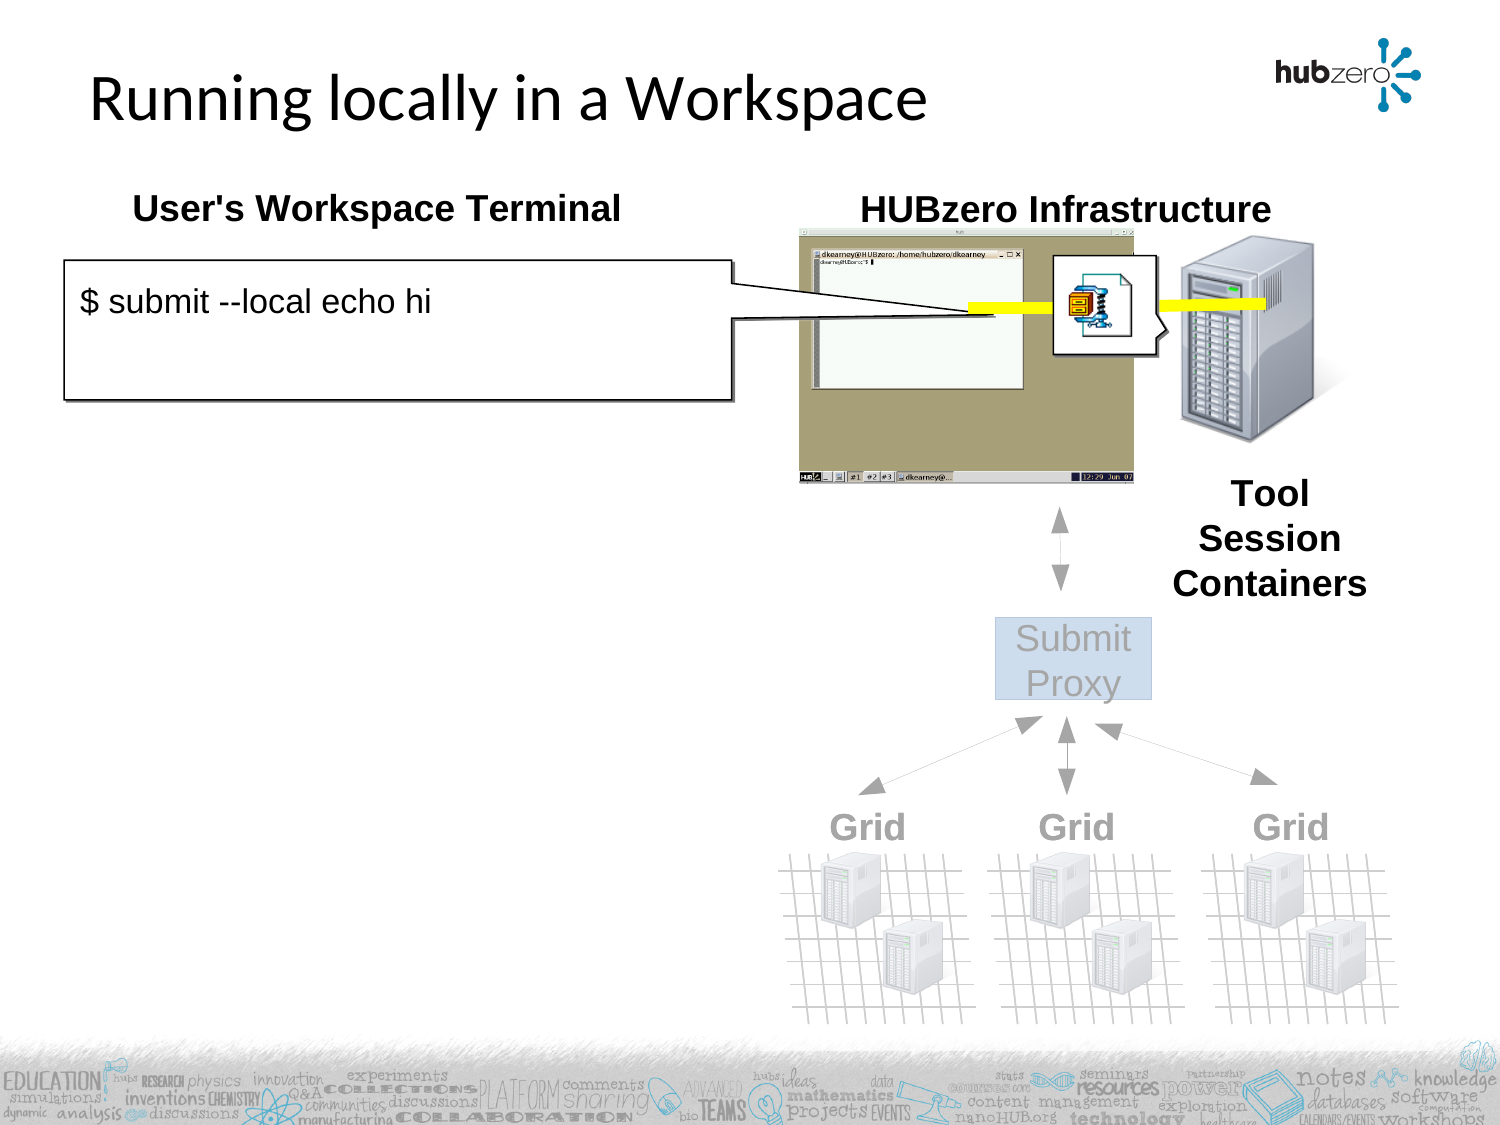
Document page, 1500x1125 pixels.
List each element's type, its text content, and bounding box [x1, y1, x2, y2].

text_box [1053, 255, 1167, 355]
text_box Tool Session Containers [1157, 461, 1395, 612]
picture [1156, 228, 1367, 451]
picture [799, 228, 1134, 311]
title Running locally in a Workspace [75, 44, 1425, 144]
picture [1272, 35, 1424, 44]
picture [1061, 266, 1139, 345]
picture [0, 1034, 1500, 1125]
text_box HUBzero Infrastructure [845, 177, 1288, 238]
picture [799, 314, 1134, 484]
text_box [759, 498, 1434, 1052]
text_box User's Workspace Terminal [117, 176, 634, 237]
text_box [64, 260, 994, 400]
text_box $ submit --local echo hi [65, 272, 659, 410]
